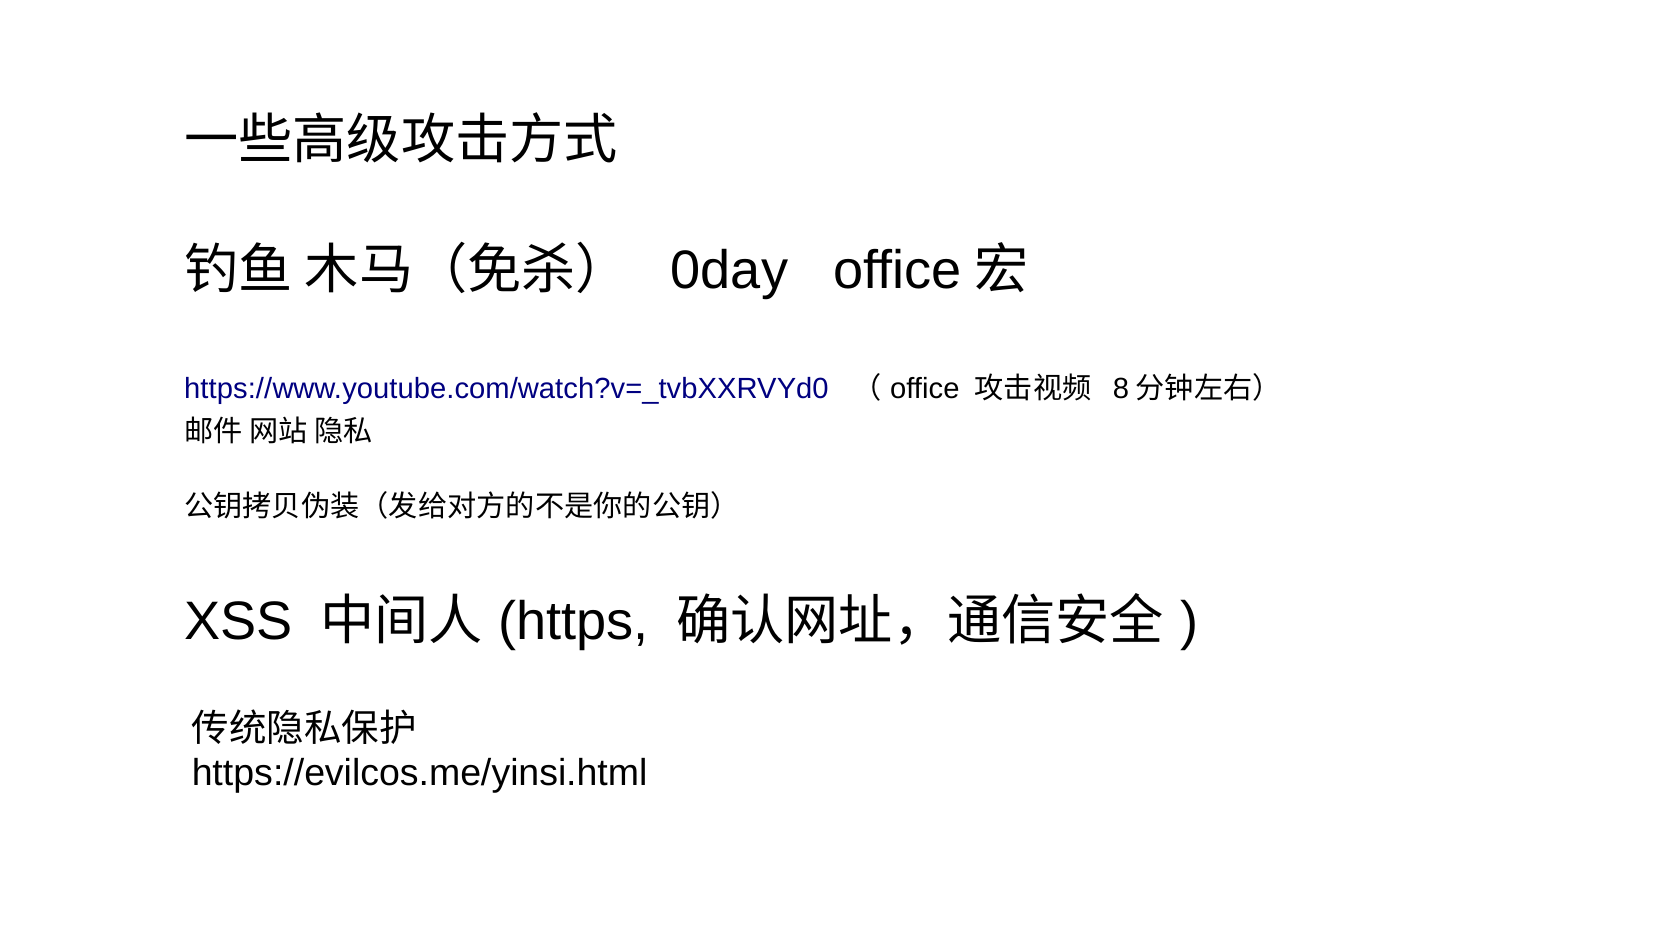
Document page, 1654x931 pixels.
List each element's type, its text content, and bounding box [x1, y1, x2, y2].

text_box 一些高级攻击方式 钓鱼 木马（免杀） 0day office宏 https://www.youtube.com/watch?v=_tvbXXRVYd0 （office 攻击视频 8分钟左右） 邮件 网站 隐私 公钥拷贝伪装（发给对方的不是你的公钥） XSS 中间人(https, 确认网址，通信安全) [169, 88, 1300, 737]
text_box 传统隐私保护 https://evilcos.me/yinsi.html [177, 690, 663, 798]
